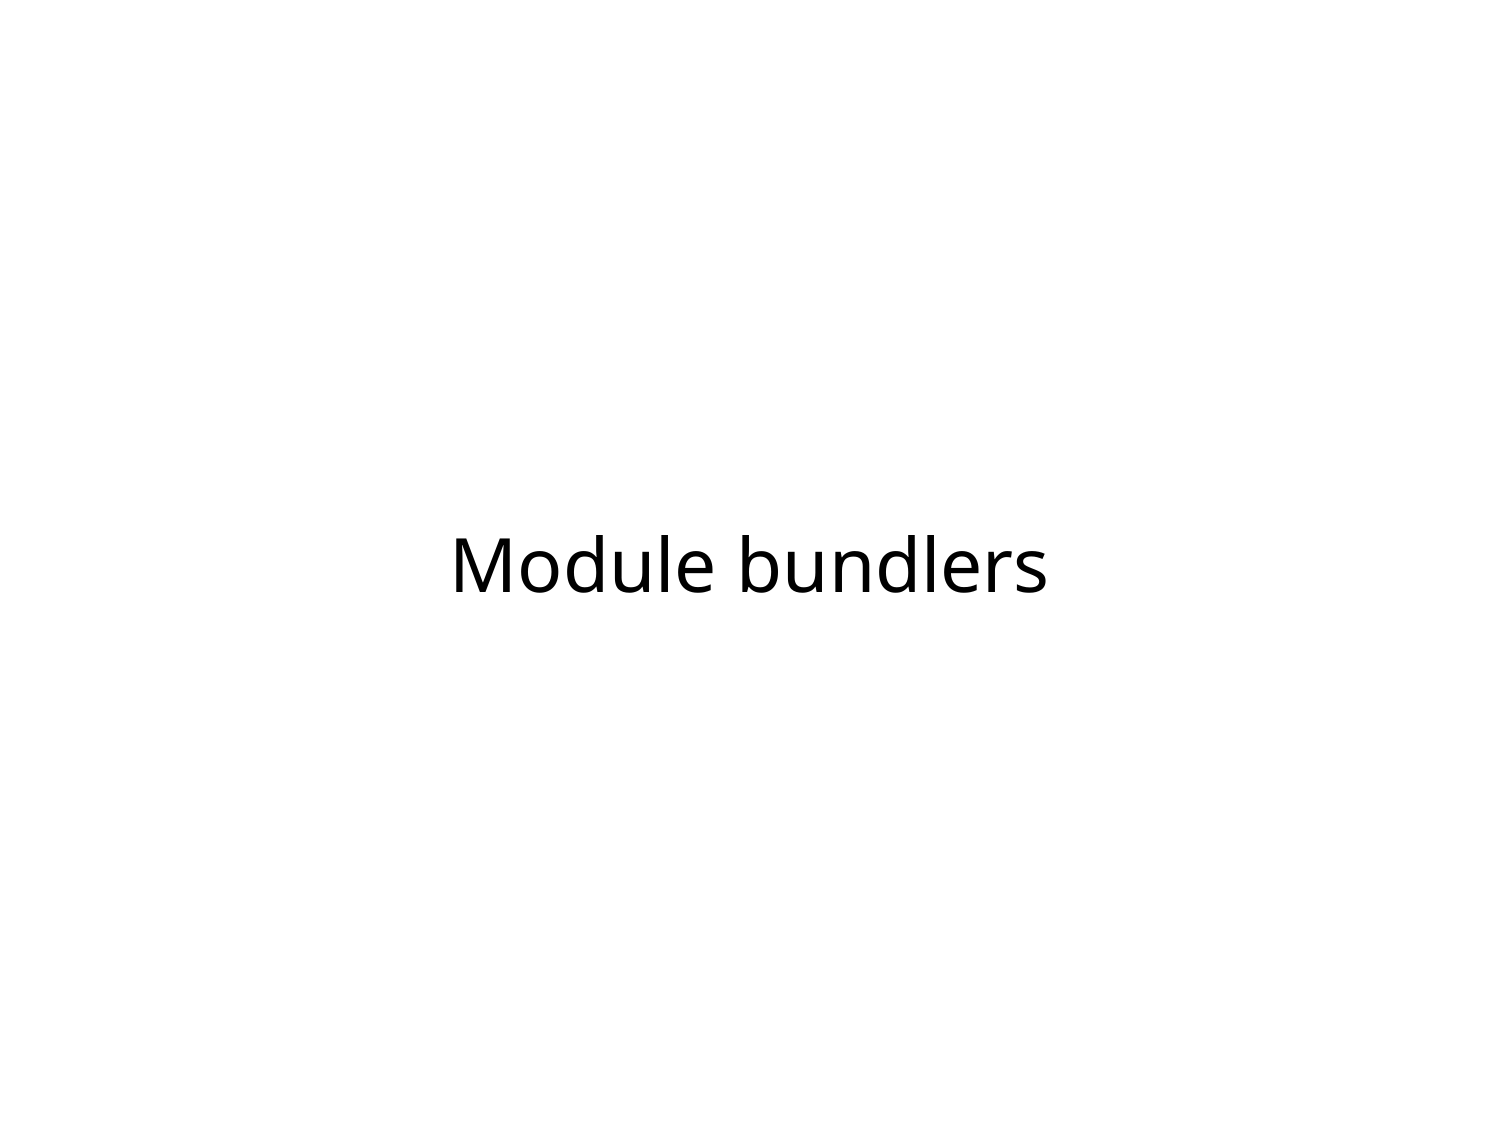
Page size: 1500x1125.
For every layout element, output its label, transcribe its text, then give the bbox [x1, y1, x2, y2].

title Module bundlers [51, 470, 1449, 655]
